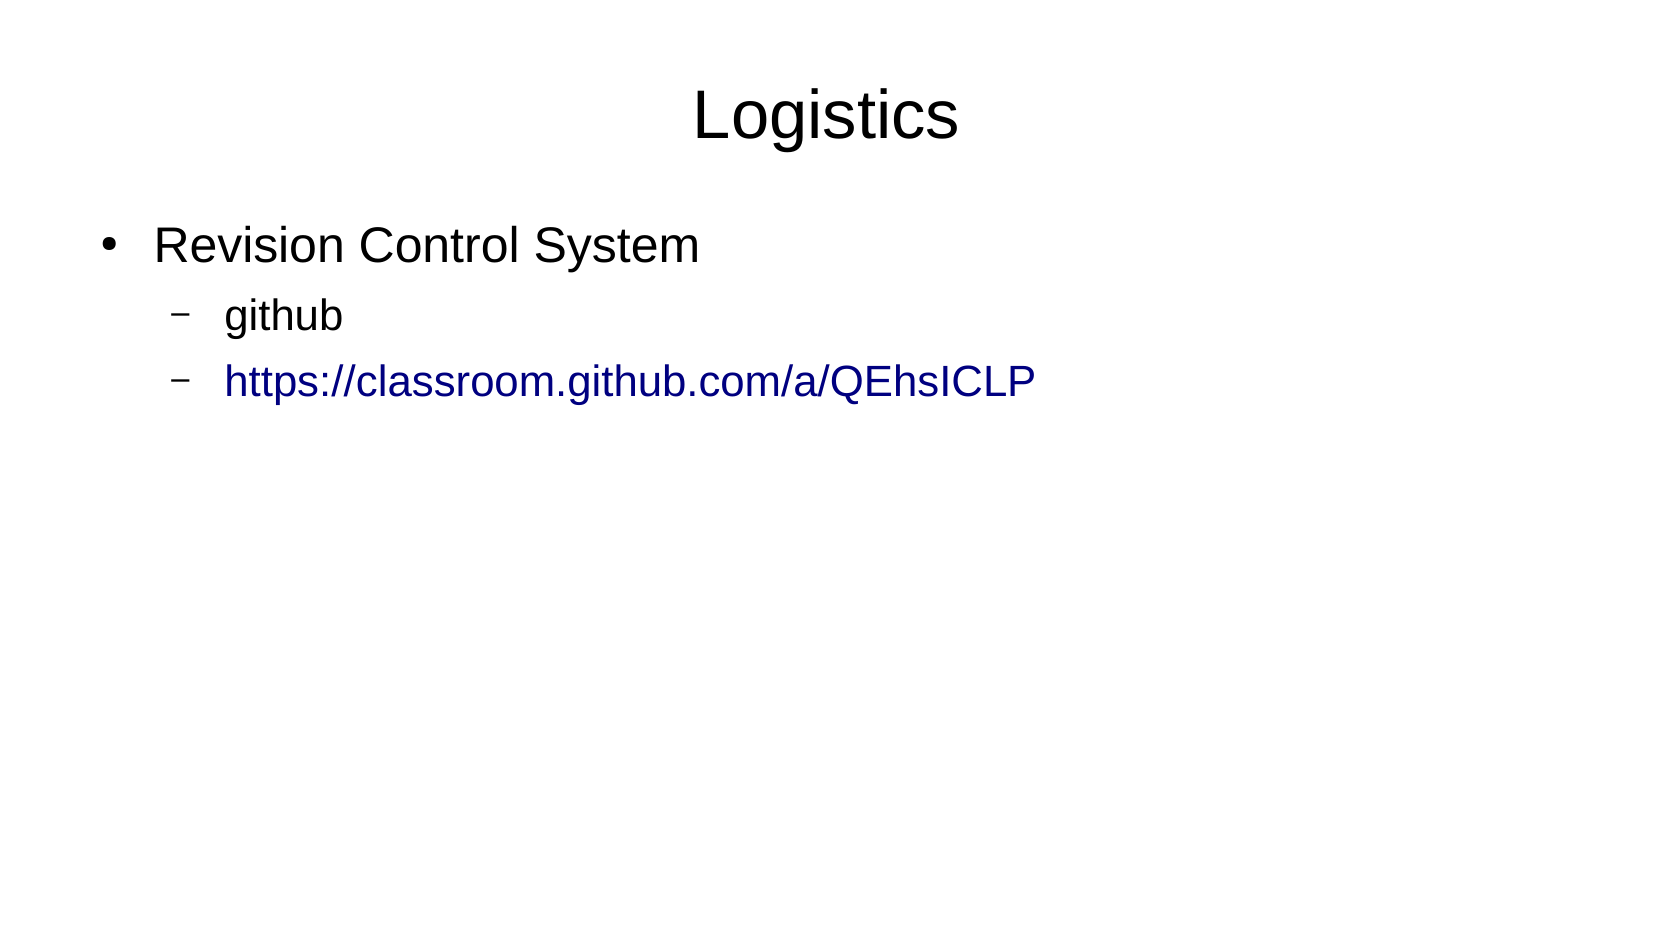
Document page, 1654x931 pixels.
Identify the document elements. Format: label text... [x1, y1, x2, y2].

list Revision Control System github https://classroom.github.com/a/QEhsICLP [82, 217, 1571, 758]
title Logistics [82, 37, 1571, 193]
